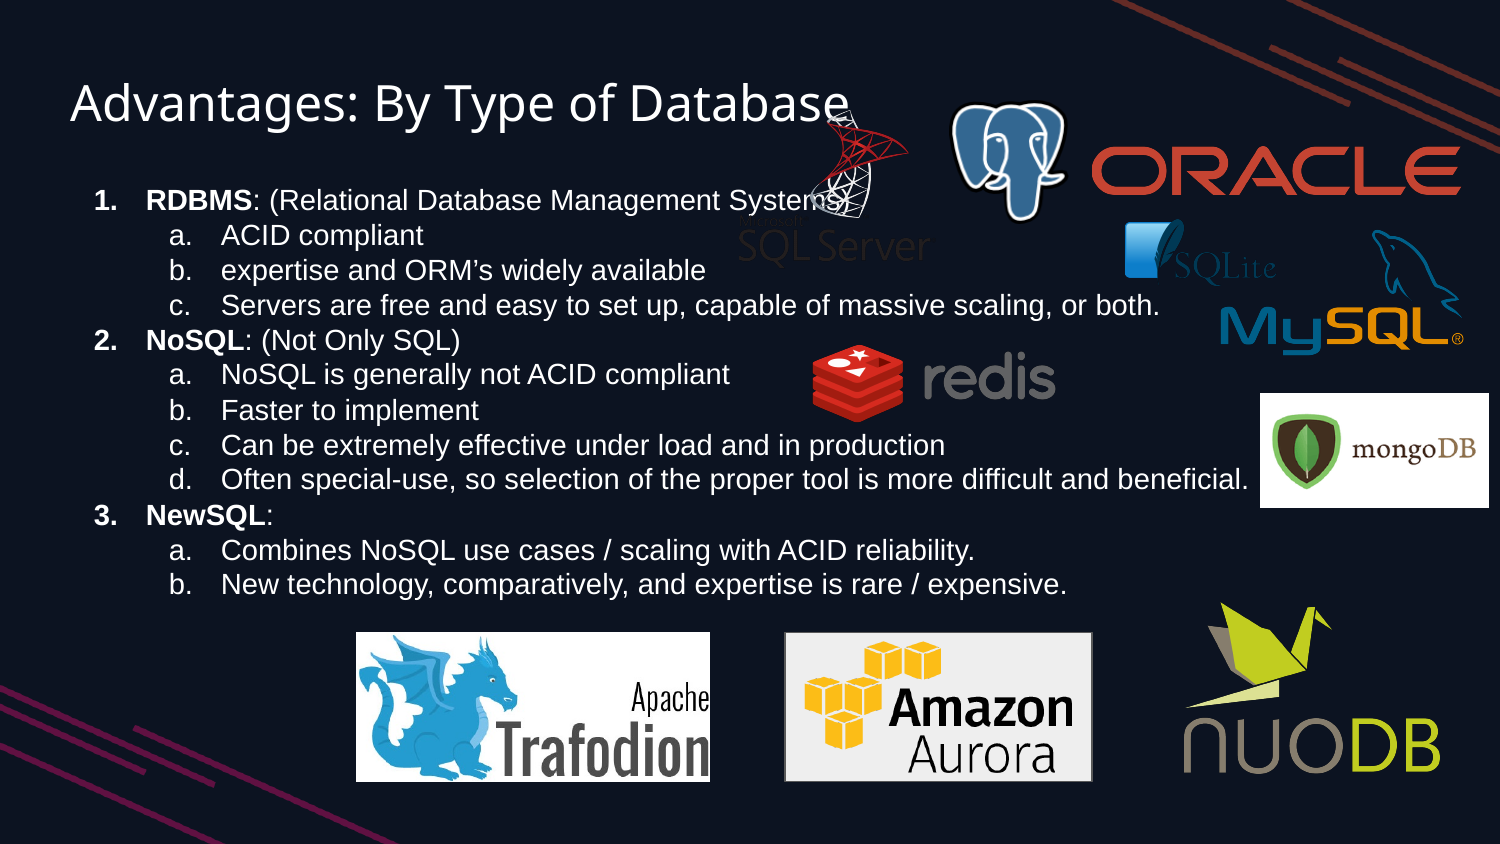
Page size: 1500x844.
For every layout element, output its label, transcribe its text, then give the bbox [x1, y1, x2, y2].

picture [0, 0, 1500, 844]
text_box RDBMS: (Relational Database Management Systems) ACID compliant expertise and ORM’s widely available Servers are free and easy to set up, capable of massive scaling, or both. NoSQL: (Not Only SQL) NoSQL is generally not ACID compliant Faster to implement Can be extremely effective under load and in production Often special-use, so selection of the proper tool is more difficult and beneficial. NewSQL: Combines NoSQL use cases / scaling with ACID reliability. New technology, comparatively, and expertise is rare / expensive. [55, 166, 1430, 678]
text_box Advantages: By Type of Database [55, 55, 900, 146]
text_box [784, 678, 1093, 782]
